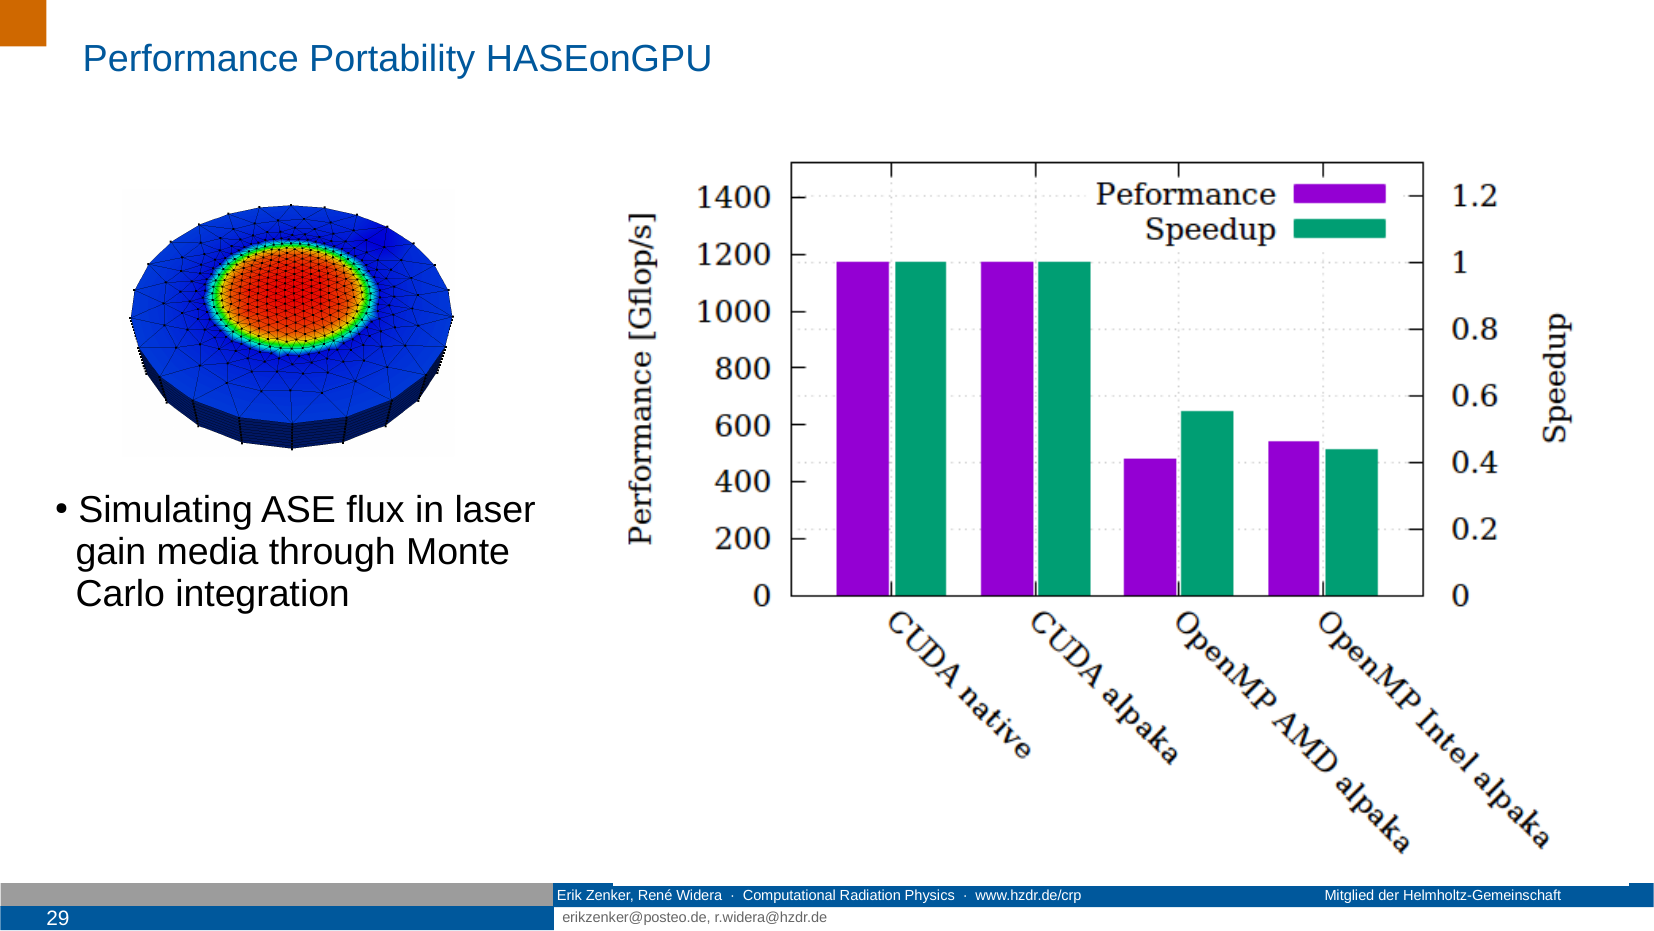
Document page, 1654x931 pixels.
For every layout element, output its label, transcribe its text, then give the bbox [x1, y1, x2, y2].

title Performance Portability HASEonGPU [82, 36, 1571, 143]
picture [122, 189, 455, 457]
picture [613, 124, 1629, 894]
text_box Simulating ASE flux in laser gain media through Monte Carlo integration [39, 481, 570, 740]
